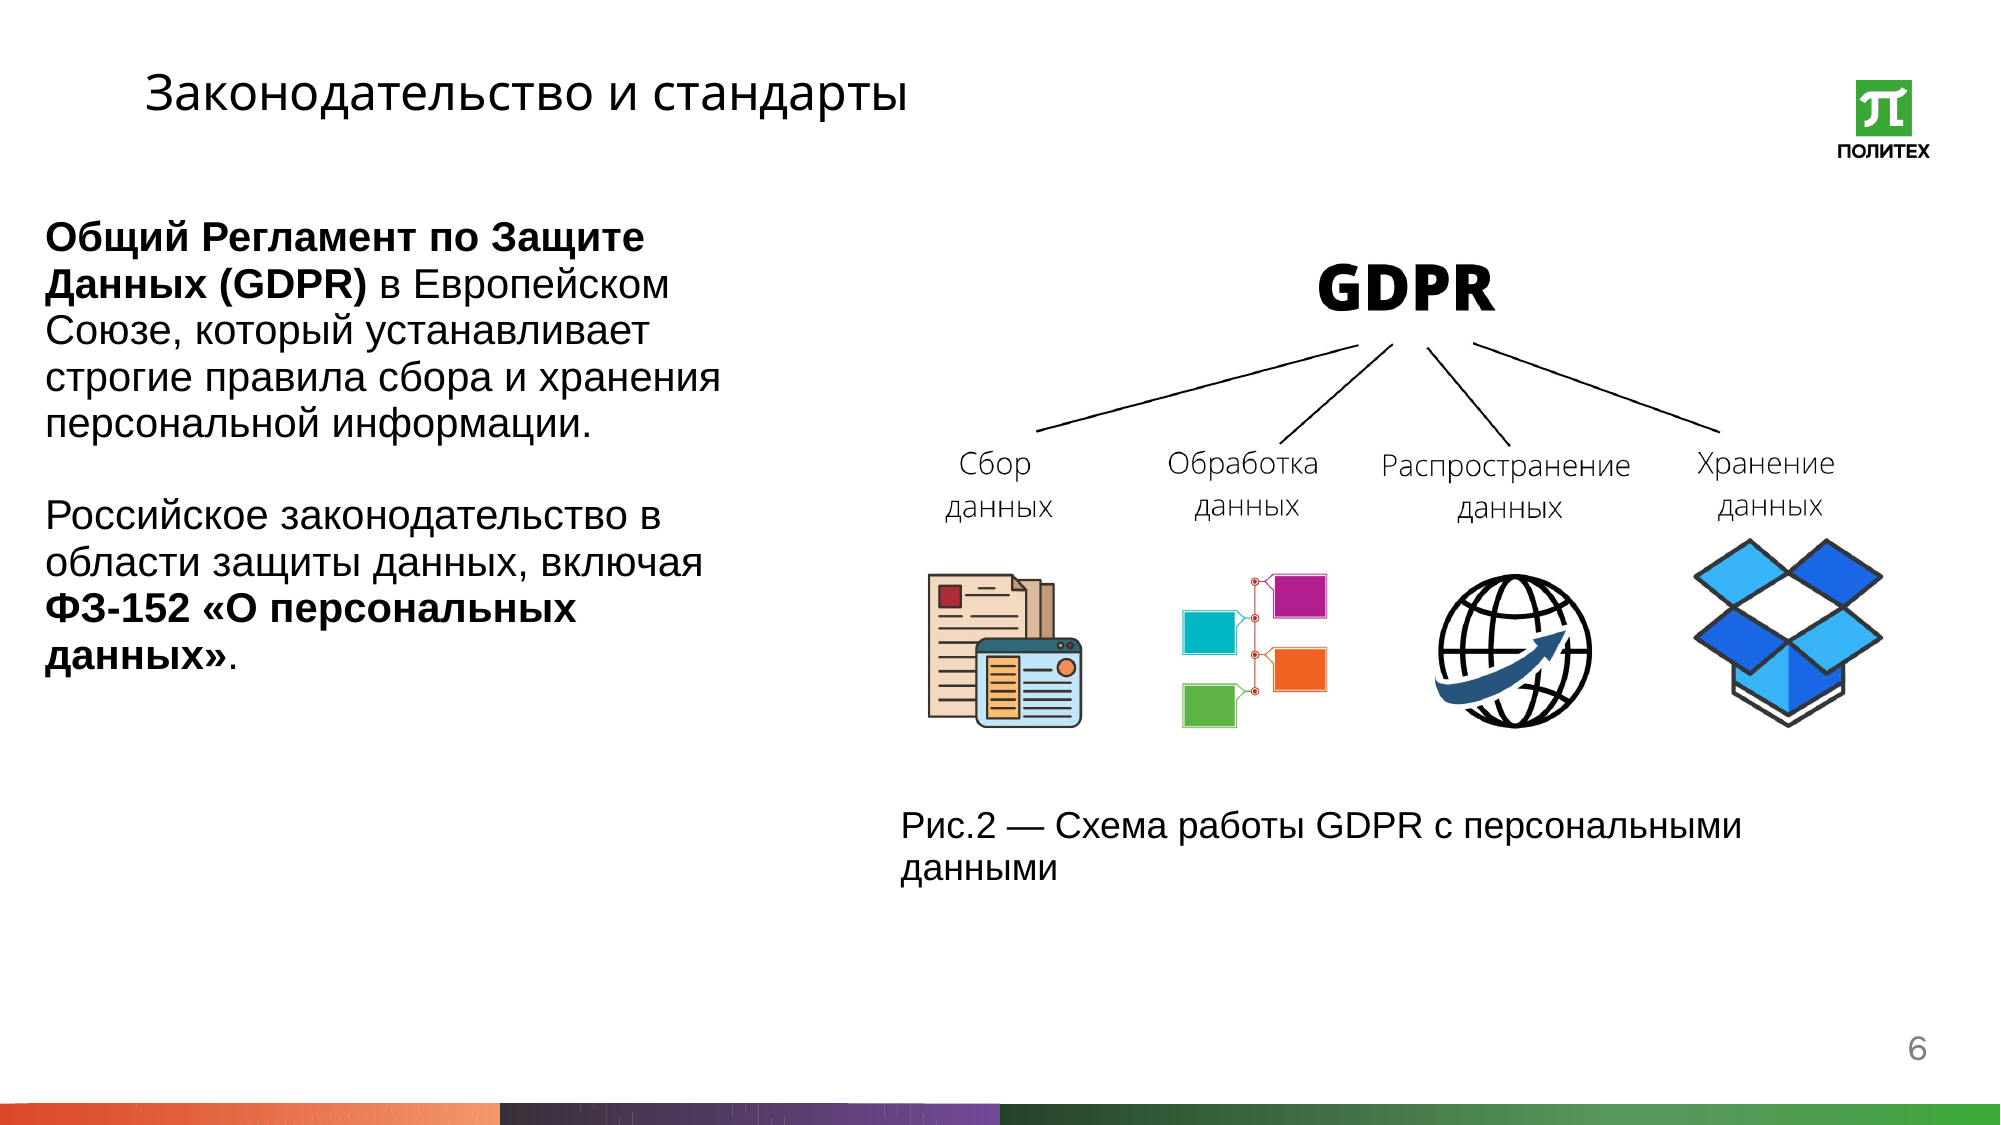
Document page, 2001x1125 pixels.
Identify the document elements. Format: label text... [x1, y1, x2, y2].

slide_number <номер> [1493, 1018, 1944, 1079]
text_box Рис.2 — Схема работы GDPR с персональными данными [885, 797, 1920, 916]
text_box Законодательство и стандарты [130, 60, 1612, 160]
text_box Общий Регламент по Защите Данных (GDPR) в Европейском Союзе, который устанавливает строгие правила сбора и хранения персональной информации. Российское законодательство в области защиты данных, включая ФЗ-152 «О персональных данных». [30, 206, 739, 739]
picture [890, 206, 1920, 786]
picture [1838, 80, 1930, 158]
